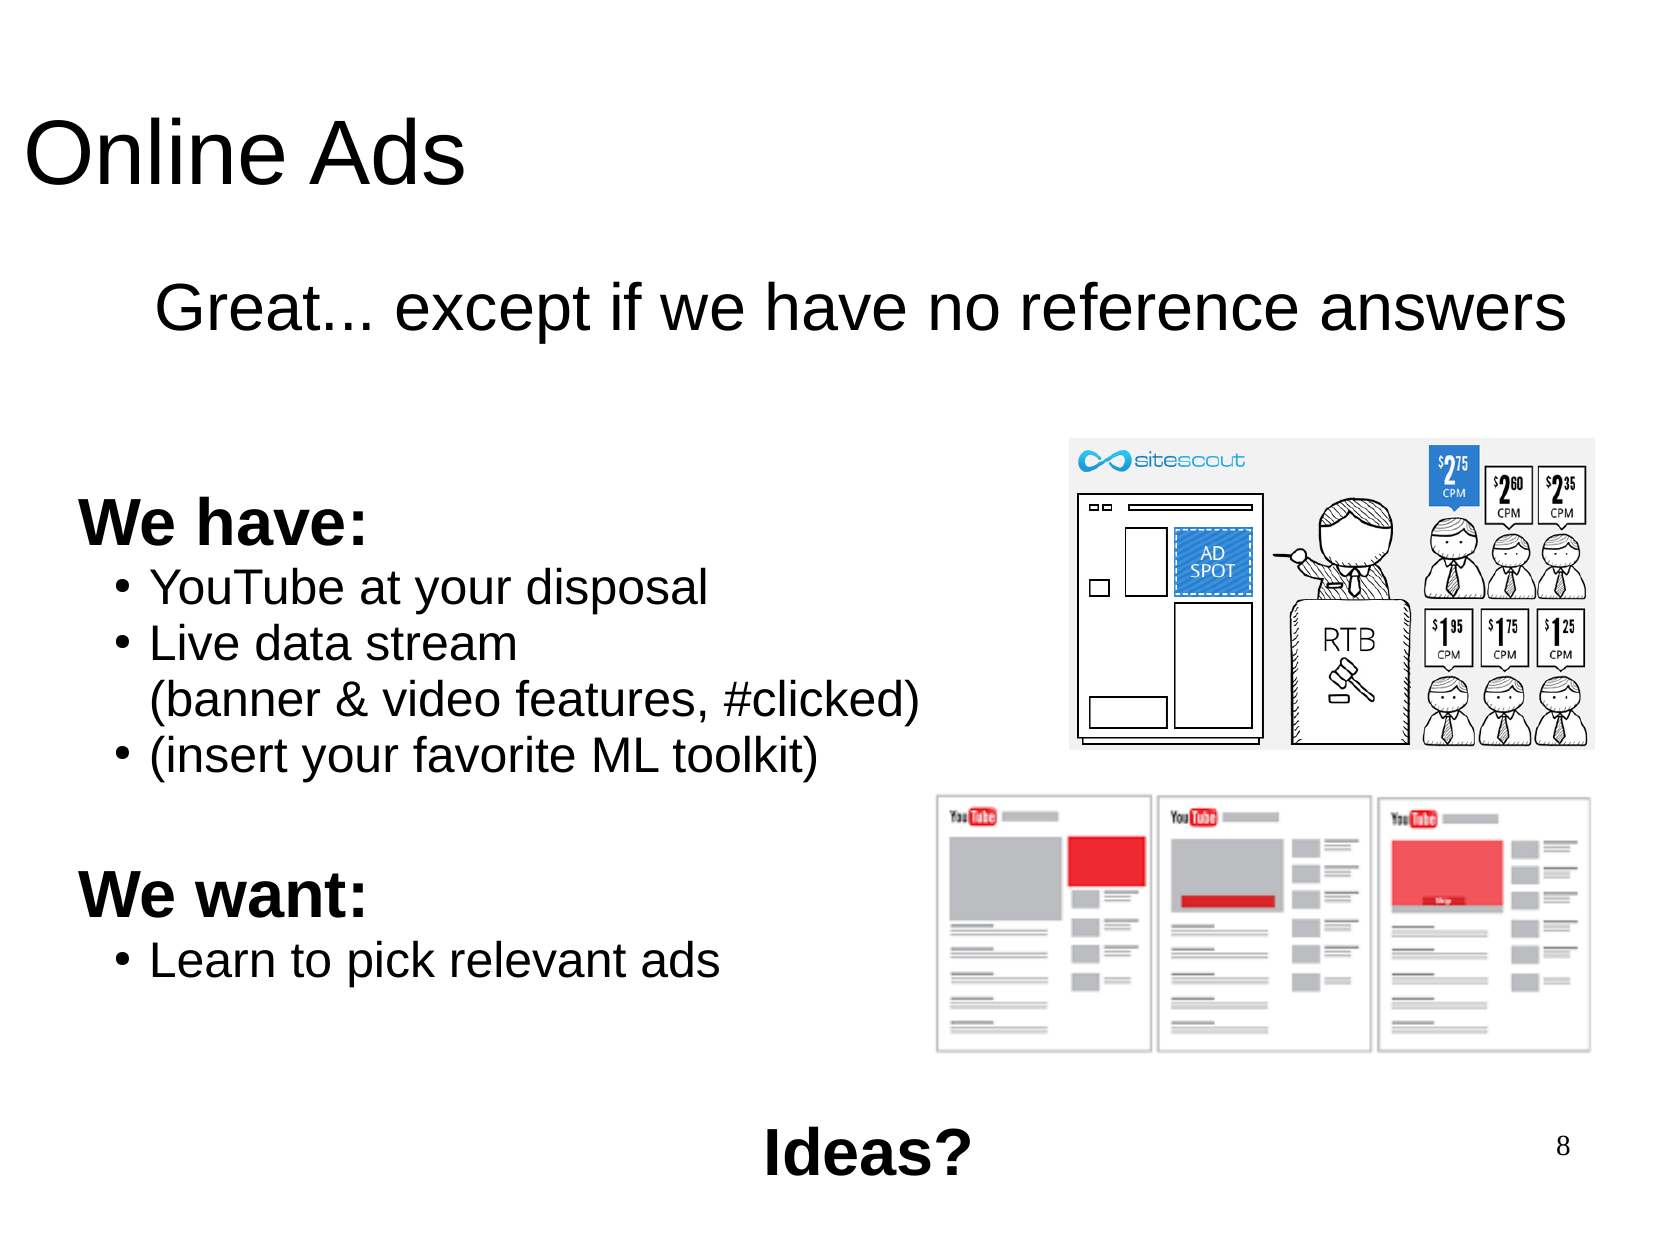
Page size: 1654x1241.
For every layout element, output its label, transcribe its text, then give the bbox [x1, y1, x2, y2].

title Online Ads [23, 49, 1512, 257]
picture [933, 790, 1599, 1061]
picture [1069, 438, 1595, 750]
text_box We have: YouTube at your disposal Live data stream (banner & video features, #clicked) (insert your favorite ML toolkit) We want: Learn to pick relevant ads [78, 483, 973, 990]
text_box Ideas? [748, 1114, 991, 1190]
text_box Great... except if we have no reference answers [136, 270, 1587, 346]
